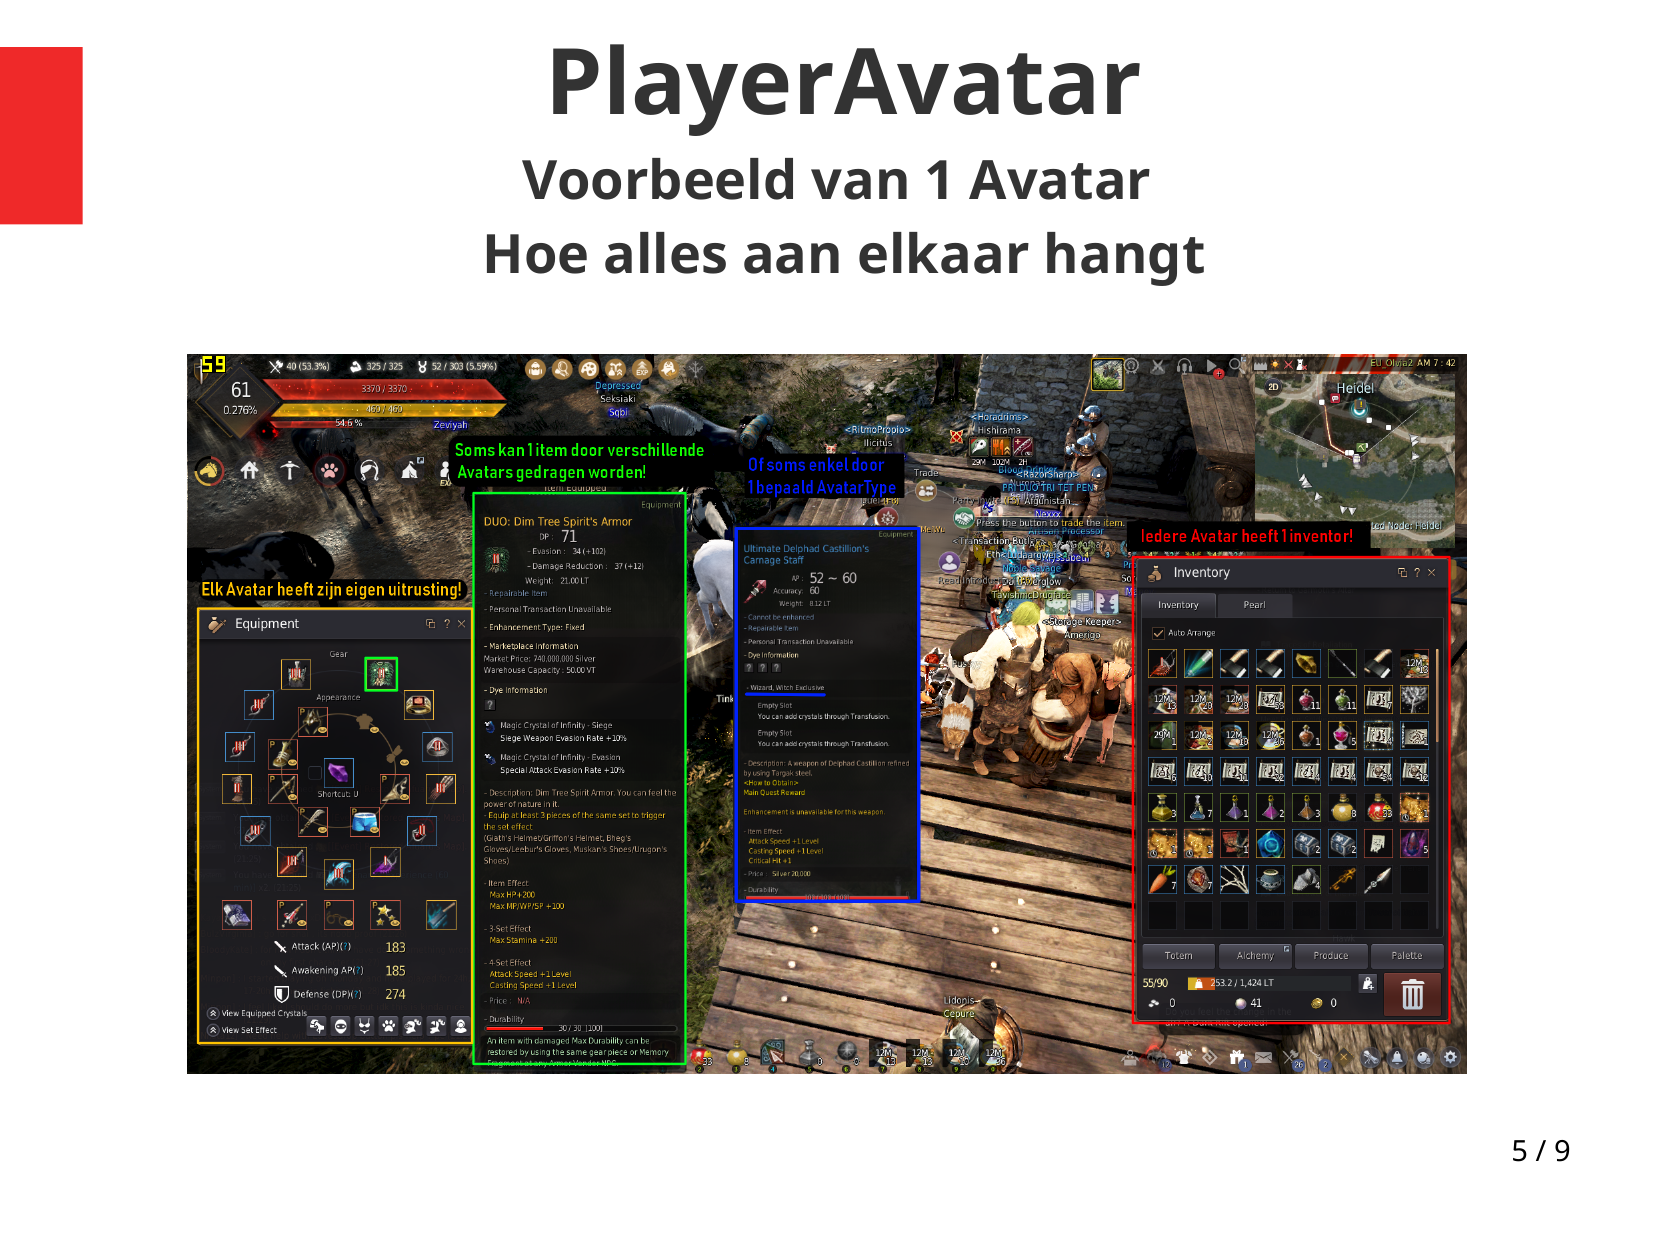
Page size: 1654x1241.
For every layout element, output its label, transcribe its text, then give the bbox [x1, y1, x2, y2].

title PlayerAvatar Voorbeeld van 1 Avatar Hoe alles aan elkaar hangt [118, 16, 1571, 290]
picture [187, 354, 1467, 1074]
